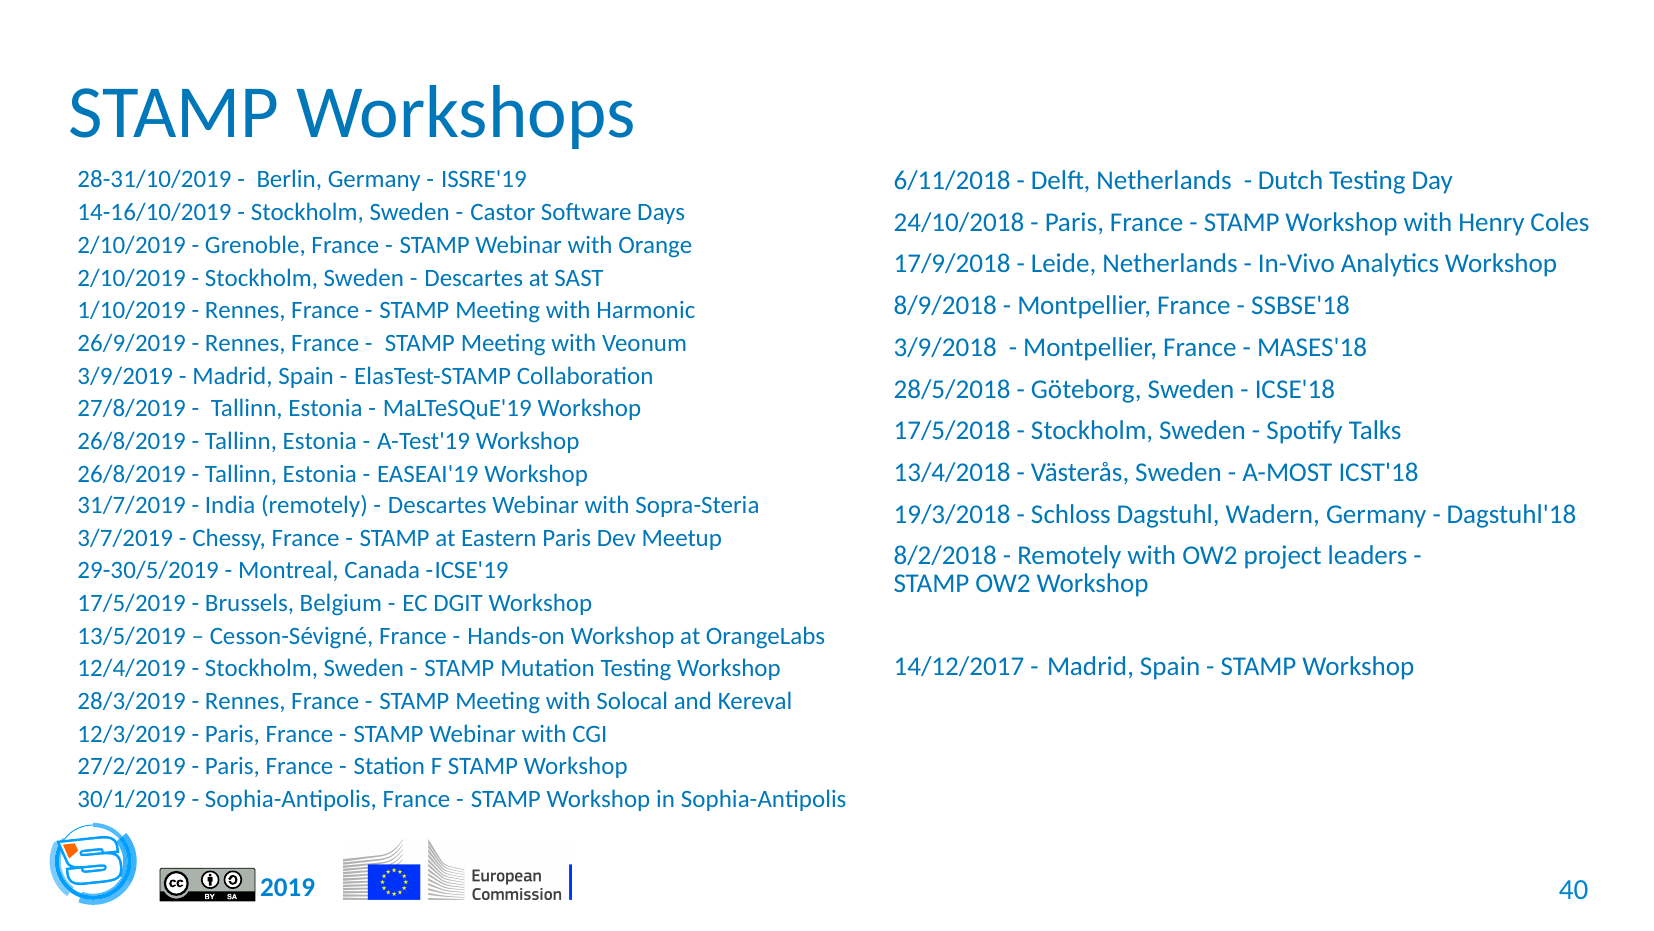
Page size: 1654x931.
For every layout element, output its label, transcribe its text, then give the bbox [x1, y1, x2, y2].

title STAMP Workshops [68, 81, 1549, 157]
picture [343, 859, 572, 900]
text_box 28-31/10/2019 - Berlin, Germany - ISSRE'19 14-16/10/2019 - Stockholm, Sweden - Castor Software Days 2/10/2019 - Grenoble, France - STAMP Webinar with Orange 2/10/2019 - Stockholm, Sweden - Descartes at SAST 1/10/2019 - Rennes, France - STAMP Meeting with Harmonic 26/9/2019 - Rennes, France - STAMP Meeting with Veonum 3/9/2019 - Madrid, Spain - ElasTest-STAMP Collaboration 27/8/2019 - Tallinn, Estonia - MaLTeSQuE'19 Workshop 26/8/2019 - Tallinn, Estonia - A-Test'19 Workshop 26/8/2019 - Tallinn, Estonia - EASEAI'19 Workshop 31/7/2019 - India (remotely) - Descartes Webinar with Sopra-Steria 3/7/2019 - Chessy, France - STAMP at Eastern Paris Dev Meetup 29-30/5/2019 - Montreal, Canada -ICSE'19 17/5/2019 - Brussels, Belgium - EC DGIT Workshop 13/5/2019 – Cesson-Sévigné, France - Hands-on Workshop at OrangeLabs 12/4/2019 - Stockholm, Sweden - STAMP Mutation Testing Workshop 28/3/2019 - Rennes, France - STAMP Meeting with Solocal and Kereval 12/3/2019 - Paris, France - STAMP Webinar with CGI 27/2/2019 - Paris, France - Station F STAMP Workshop 30/1/2019 - Sophia-Antipolis, France - STAMP Workshop in Sophia-Antipolis [68, 161, 867, 859]
text_box 6/11/2018 - Delft, Netherlands - Dutch Testing Day 24/10/2018 - Paris, France - STAMP Workshop with Henry Coles 17/9/2018 - Leide, Netherlands - In-Vivo Analytics Workshop 8/9/2018 - Montpellier, France - SSBSE'18 3/9/2018 - Montpellier, France - MASES'18 28/5/2018 - Göteborg, Sweden - ICSE'18 17/5/2018 - Stockholm, Sweden - Spotify Talks 13/4/2018 - Västerås, Sweden - A-MOST ICST'18 19/3/2018 - Schloss Dagstuhl, Wadern, Germany - Dagstuhl'18 8/2/2018 - Remotely with OW2 project leaders - STAMP OW2 Workshop 14/12/2017 - Madrid, Spain - STAMP Workshop [867, 161, 1615, 690]
